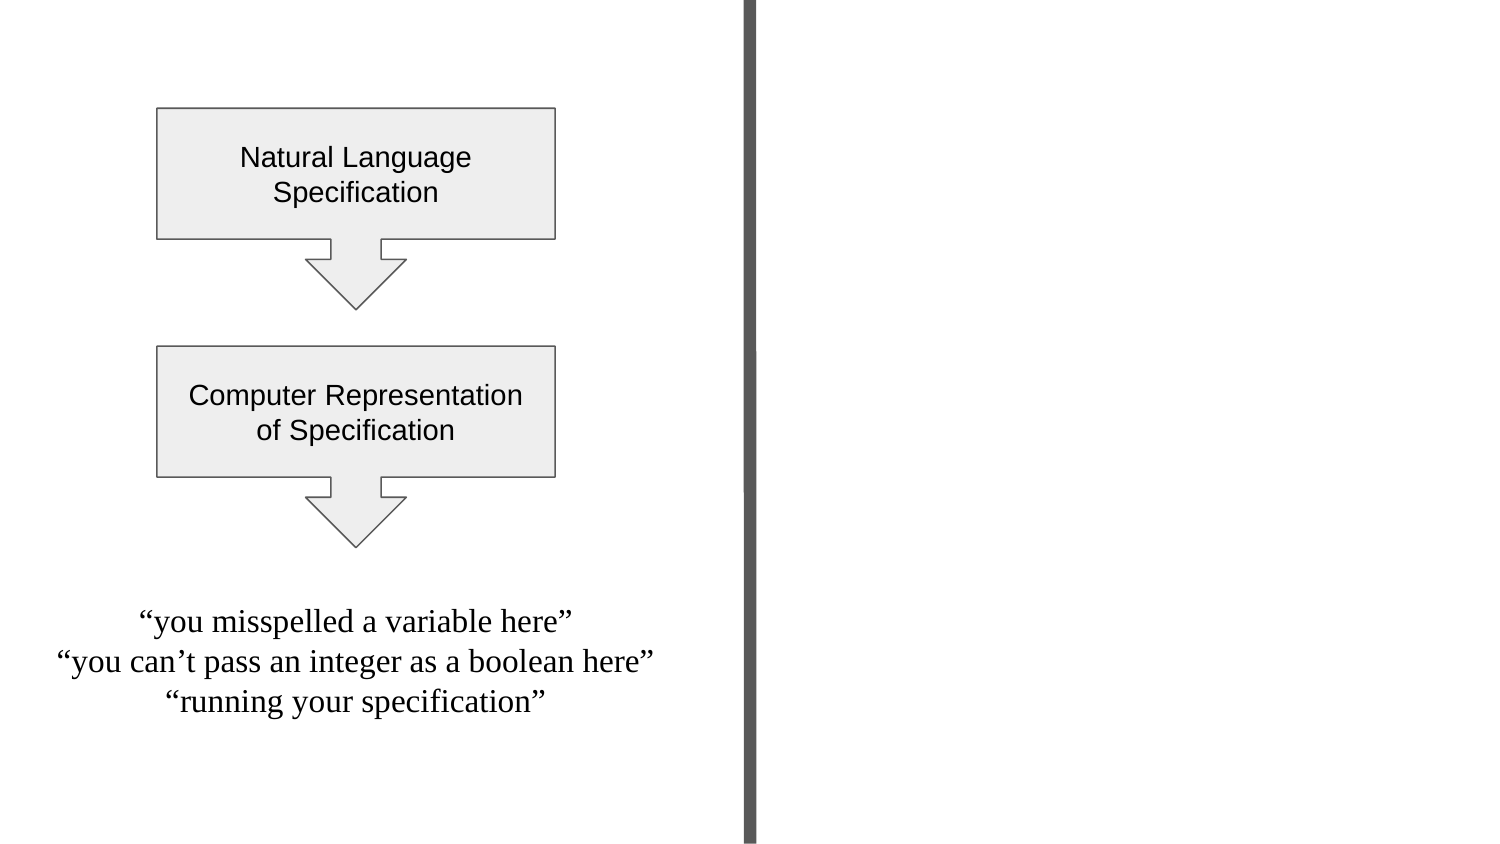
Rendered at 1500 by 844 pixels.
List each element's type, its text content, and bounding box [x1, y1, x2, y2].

text_box Natural Language Specification [156, 108, 556, 310]
text_box Computer Representation of Specification [156, 346, 556, 548]
text_box “you misspelled a variable here” “you can’t pass an integer as a boolean here” “running your specification” [21, 583, 691, 734]
